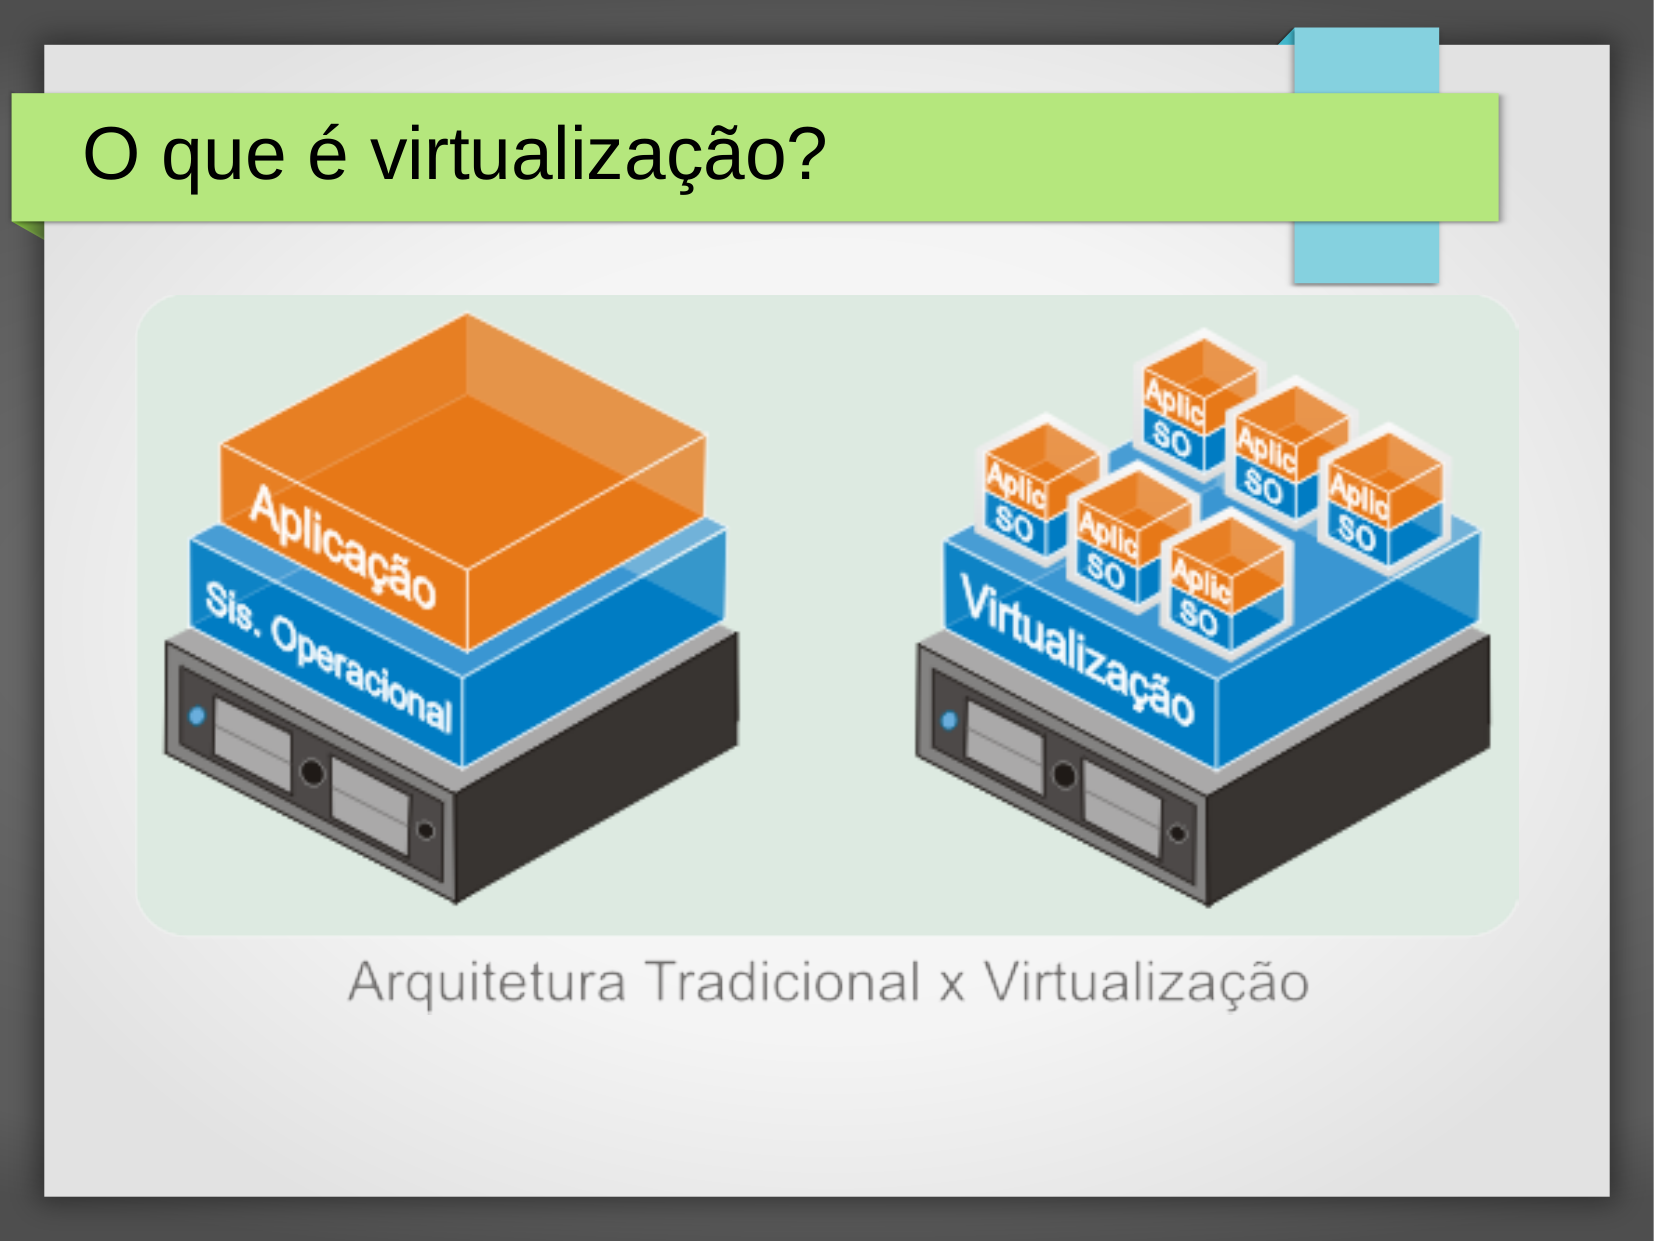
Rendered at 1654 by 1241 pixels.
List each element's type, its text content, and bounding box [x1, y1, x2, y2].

title O que é virtualização? [82, 94, 1264, 213]
picture [0, 0, 1654, 1241]
